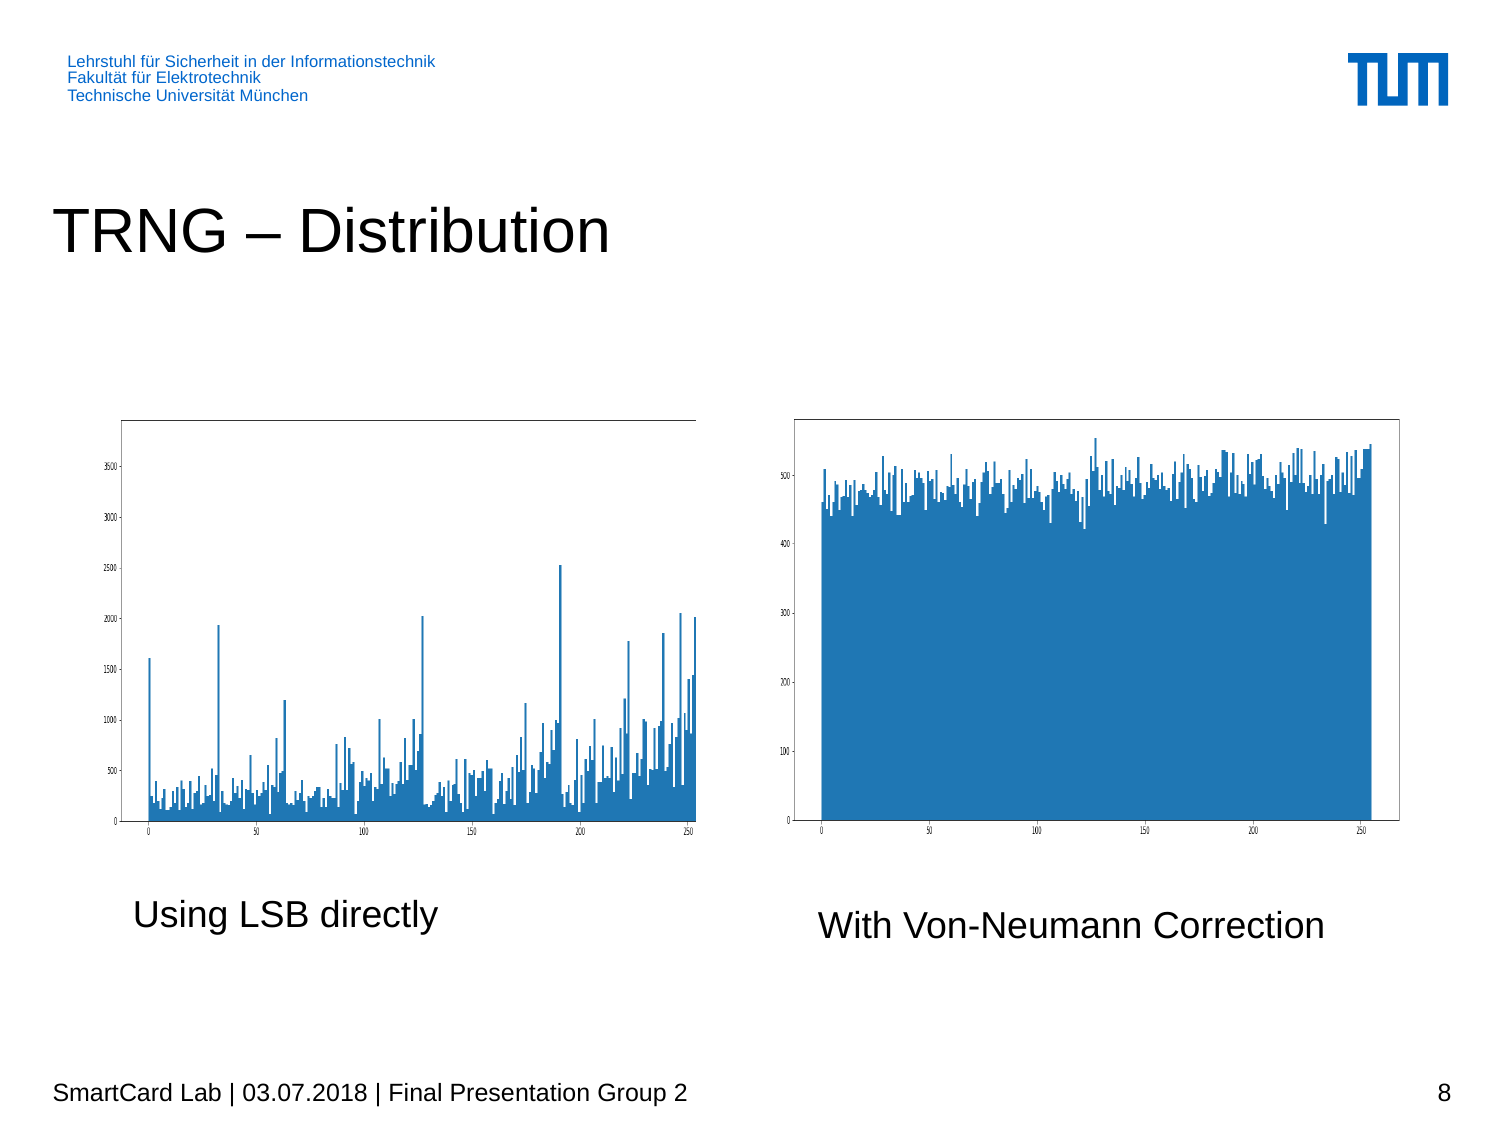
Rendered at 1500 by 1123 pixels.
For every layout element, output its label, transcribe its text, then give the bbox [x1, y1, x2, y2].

text_box With Von-Neumann Correction [803, 897, 1359, 955]
title TRNG – Distribution [52, 195, 1453, 266]
picture [23, 355, 1477, 887]
text_box Using LSB directly [118, 886, 697, 944]
